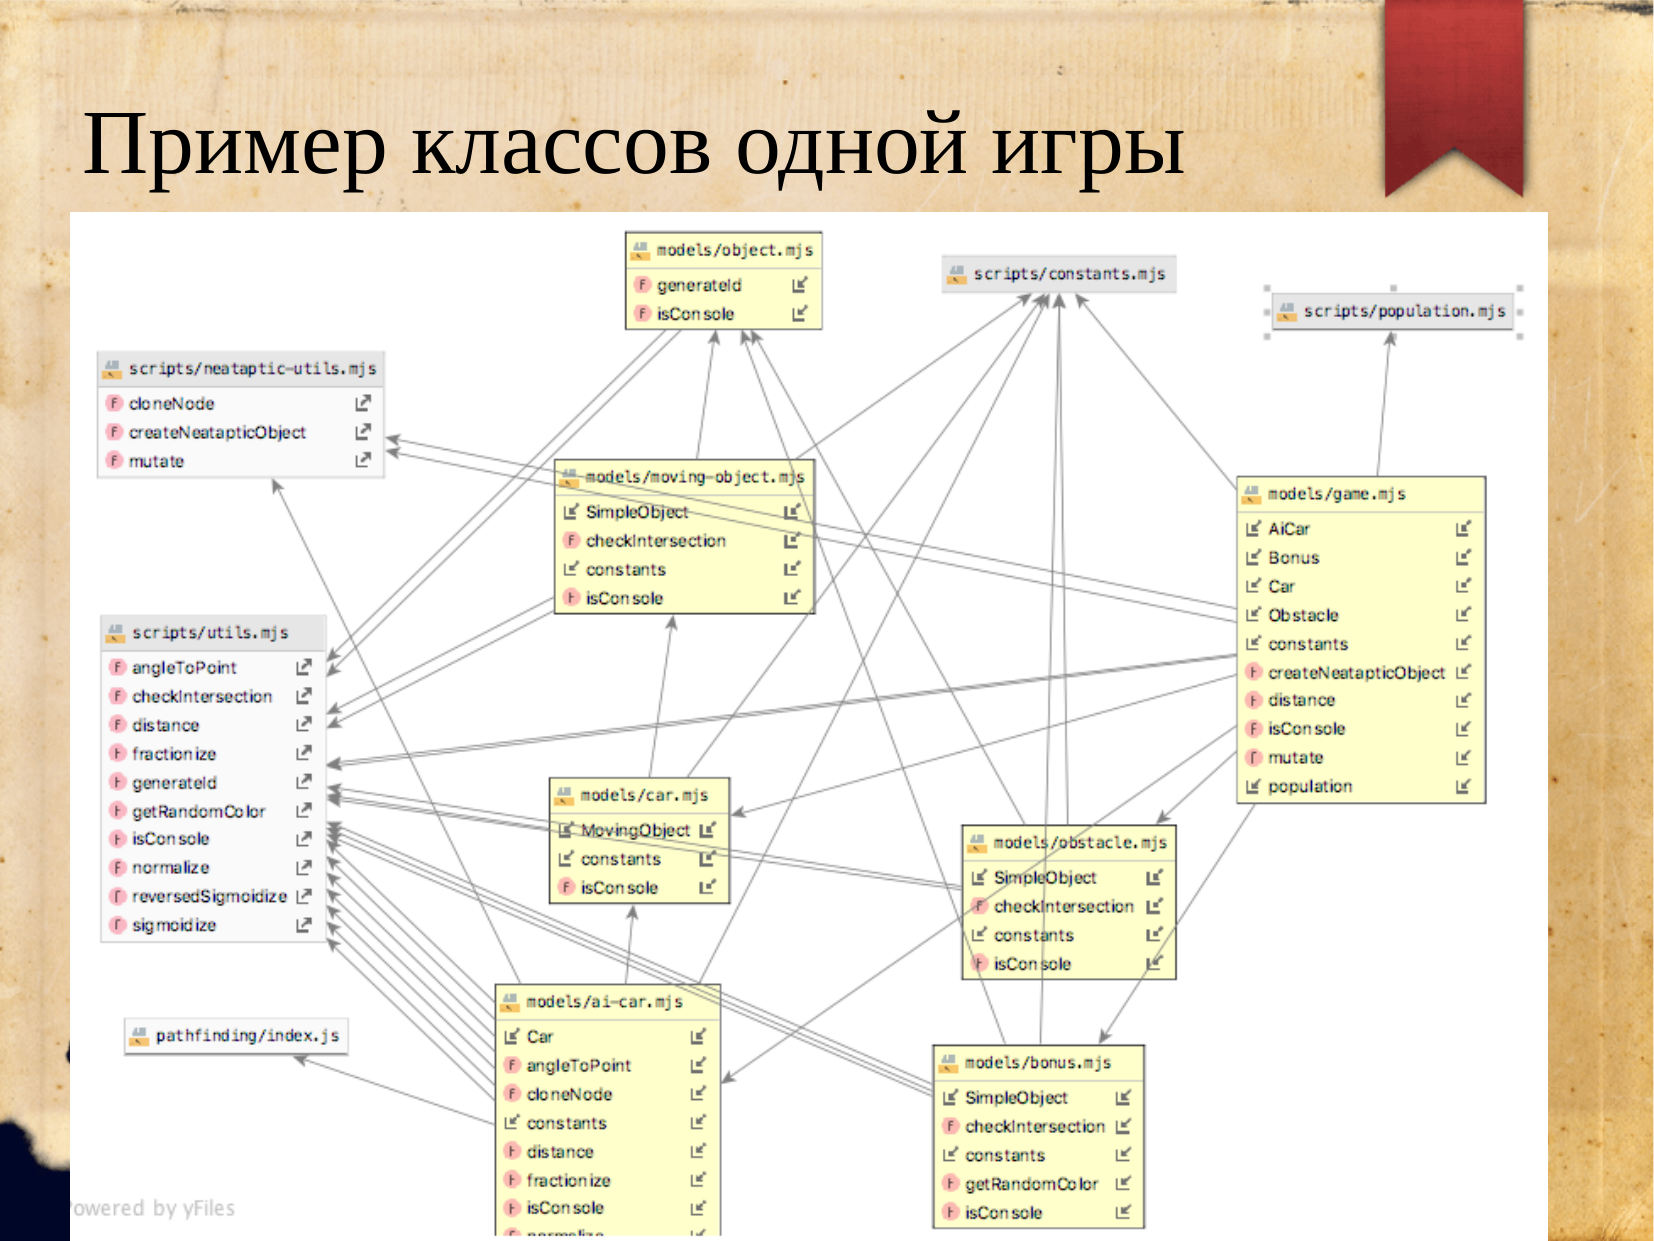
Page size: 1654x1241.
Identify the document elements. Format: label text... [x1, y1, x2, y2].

picture [0, 0, 1654, 1241]
title Пример классов одной игры [82, 49, 1347, 212]
